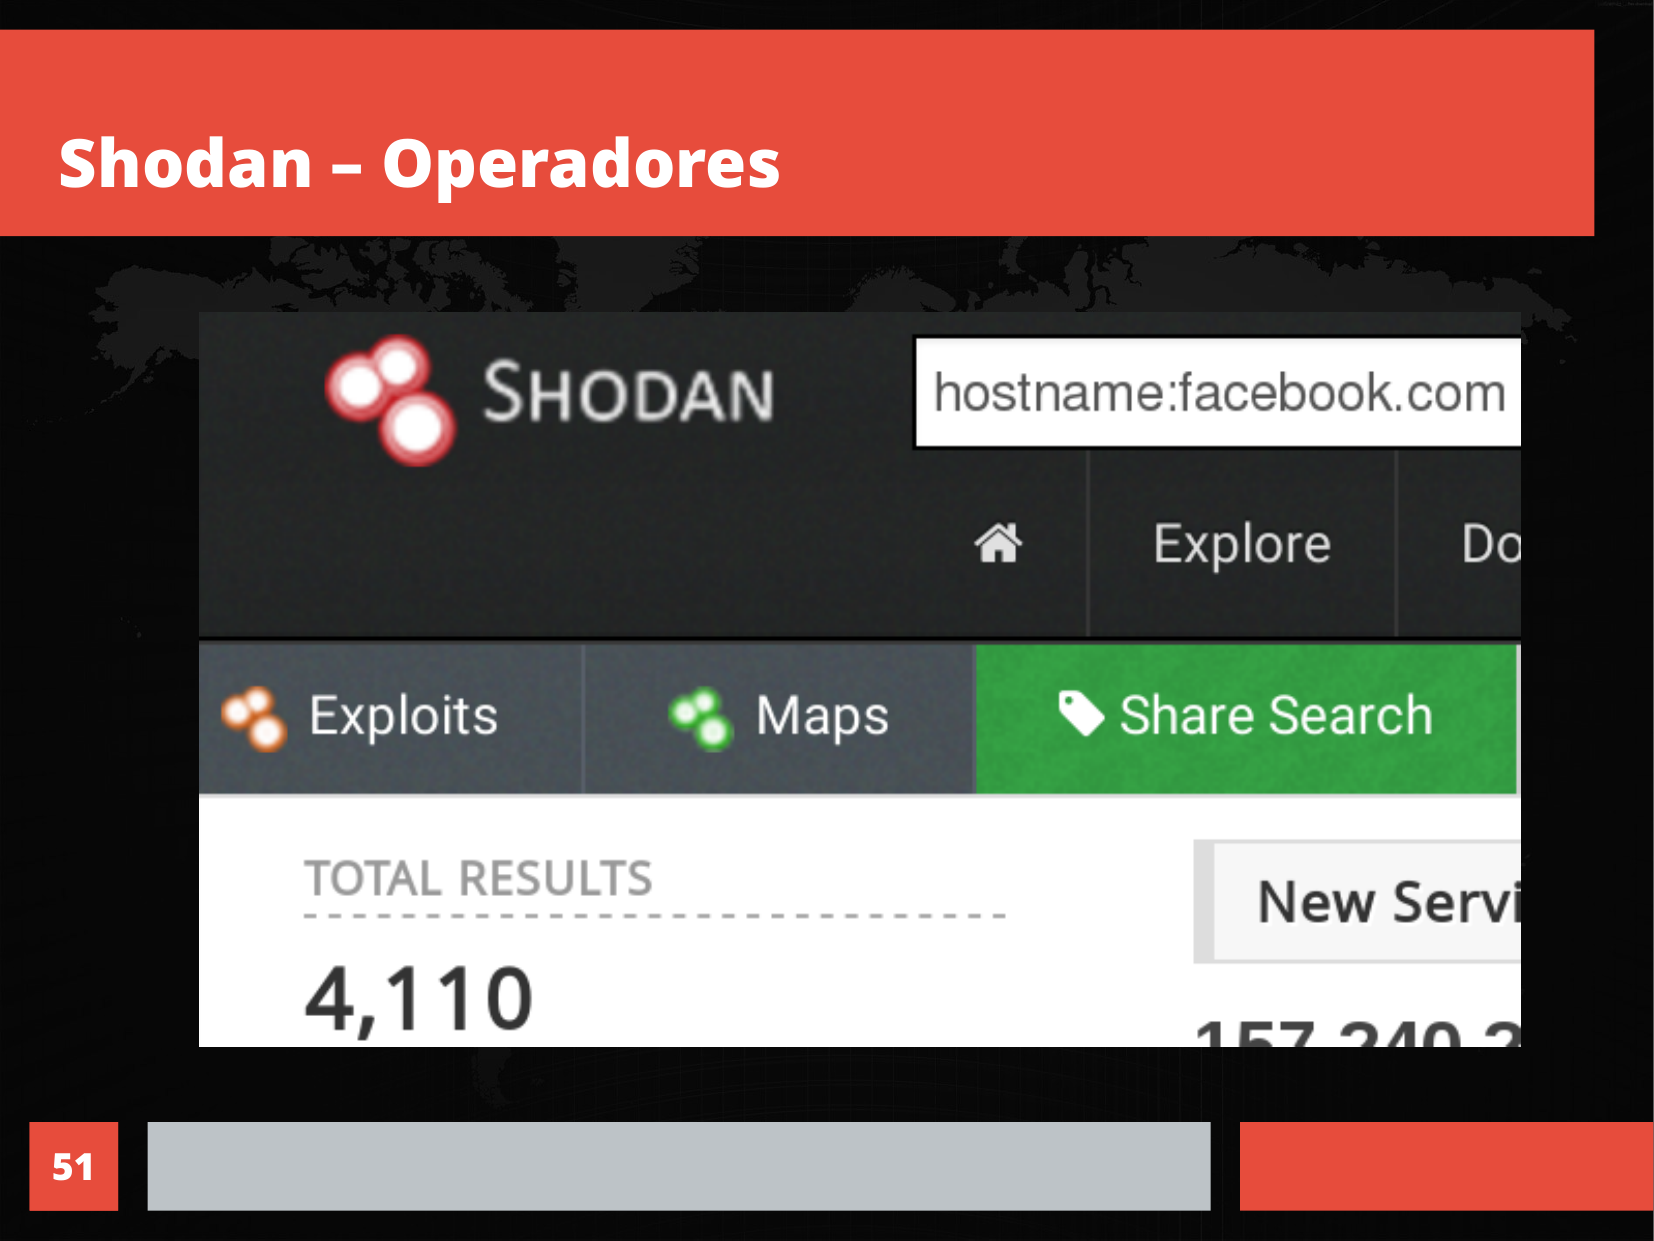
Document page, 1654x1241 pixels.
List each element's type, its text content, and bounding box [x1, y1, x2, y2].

picture [0, 0, 1654, 1241]
title Shodan – Operadores [59, 59, 1595, 207]
list [59, 324, 1565, 1093]
